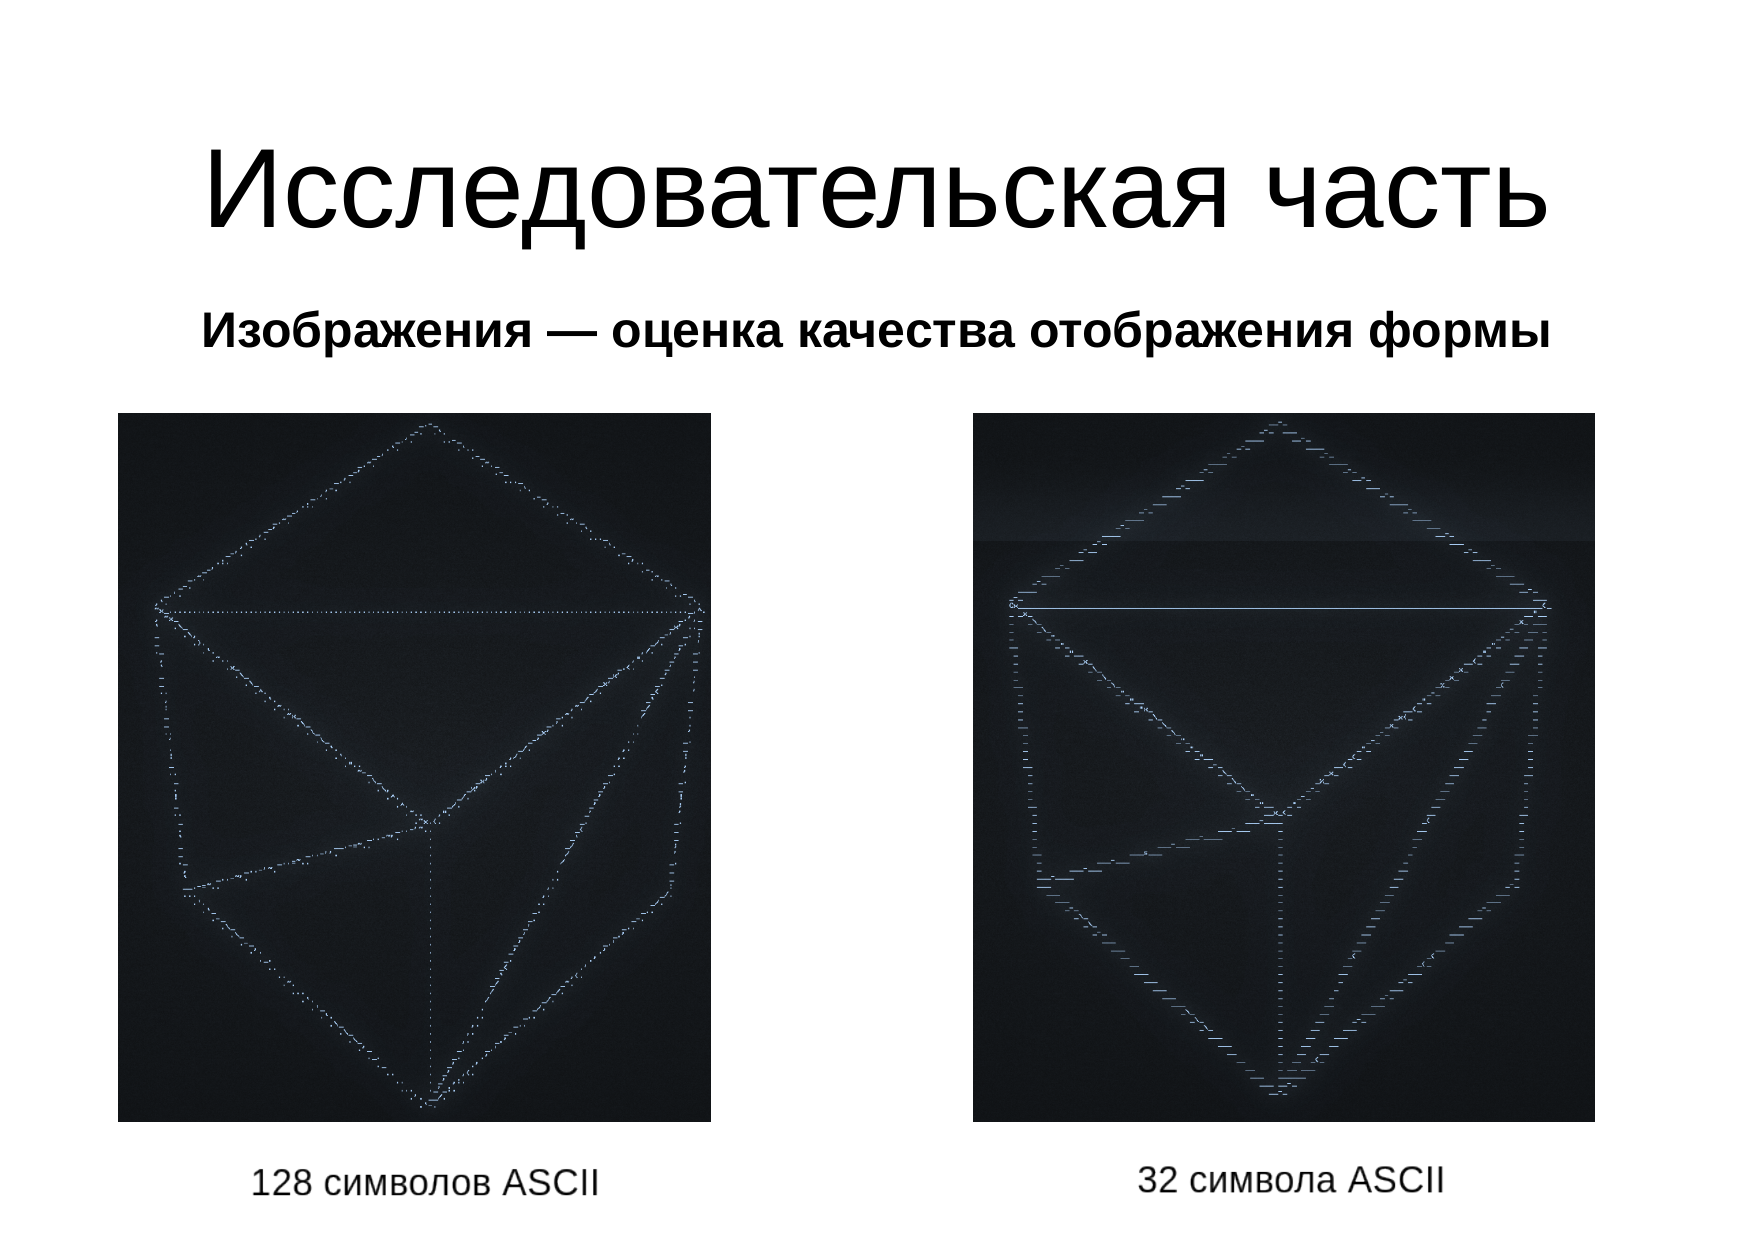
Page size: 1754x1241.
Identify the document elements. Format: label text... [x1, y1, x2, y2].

picture [973, 413, 1595, 1123]
picture [236, 1151, 1502, 1211]
title Исследовательская часть [0, 52, 1754, 295]
picture [118, 413, 711, 1123]
text_box Изображения — оценка качества отображения формы [0, 295, 1754, 422]
